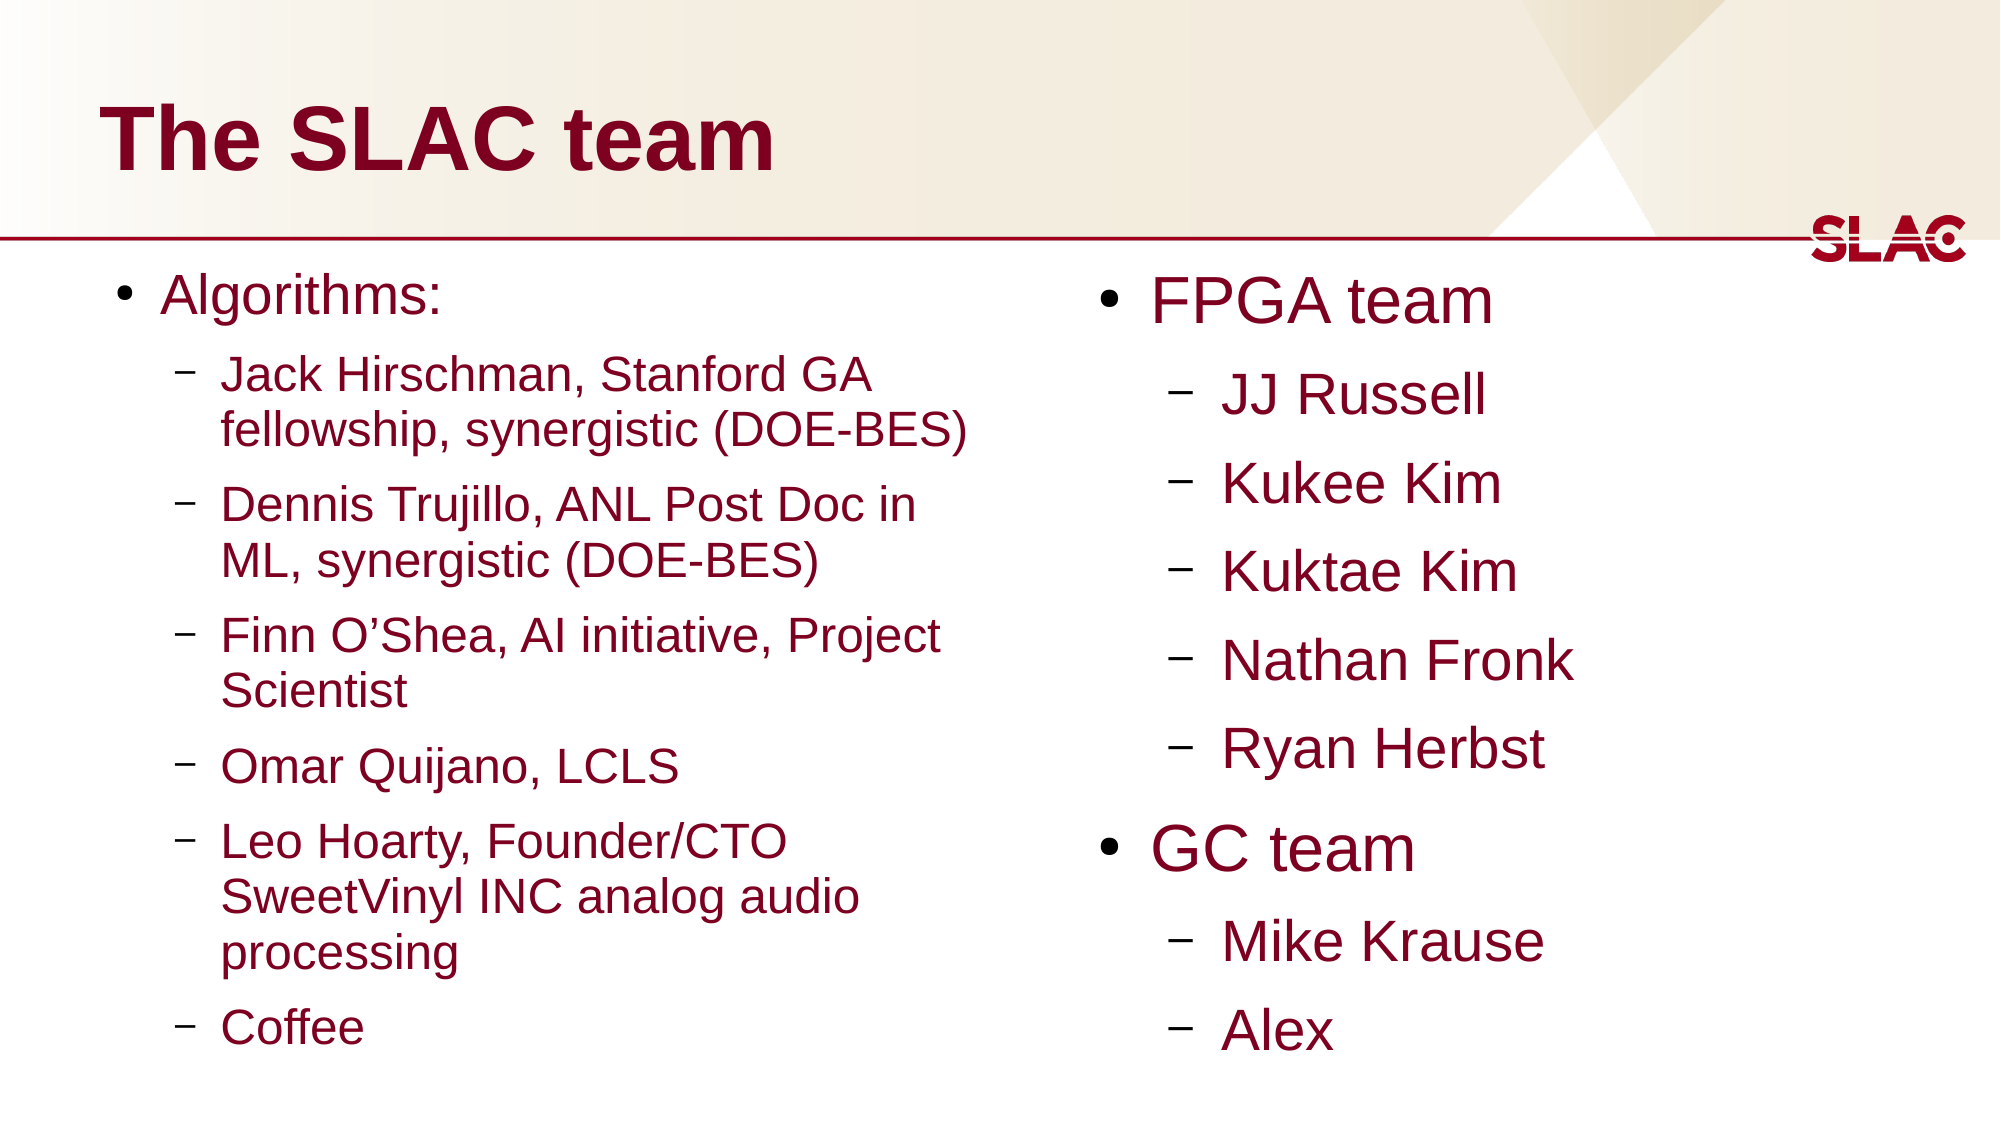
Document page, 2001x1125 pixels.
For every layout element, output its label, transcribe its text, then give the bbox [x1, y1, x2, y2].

title The SLAC team [99, 44, 1900, 233]
list Algorithms: Jack Hirschman, Stanford GA fellowship, synergistic (DOE-BES) Dennis Trujillo, ANL Post Doc in ML, synergistic (DOE-BES) Finn O’Shea, AI initiative, Project Scientist Omar Quijano, LCLS Leo Hoarty, Founder/CTO SweetVinyl INC analog audio processing Coffee [99, 263, 976, 1096]
picture [0, 0, 2001, 262]
list FPGA team JJ Russell Kukee Kim Kuktae Kim Nathan Fronk Ryan Herbst GC team Mike Krause Alex [1080, 263, 1956, 1096]
